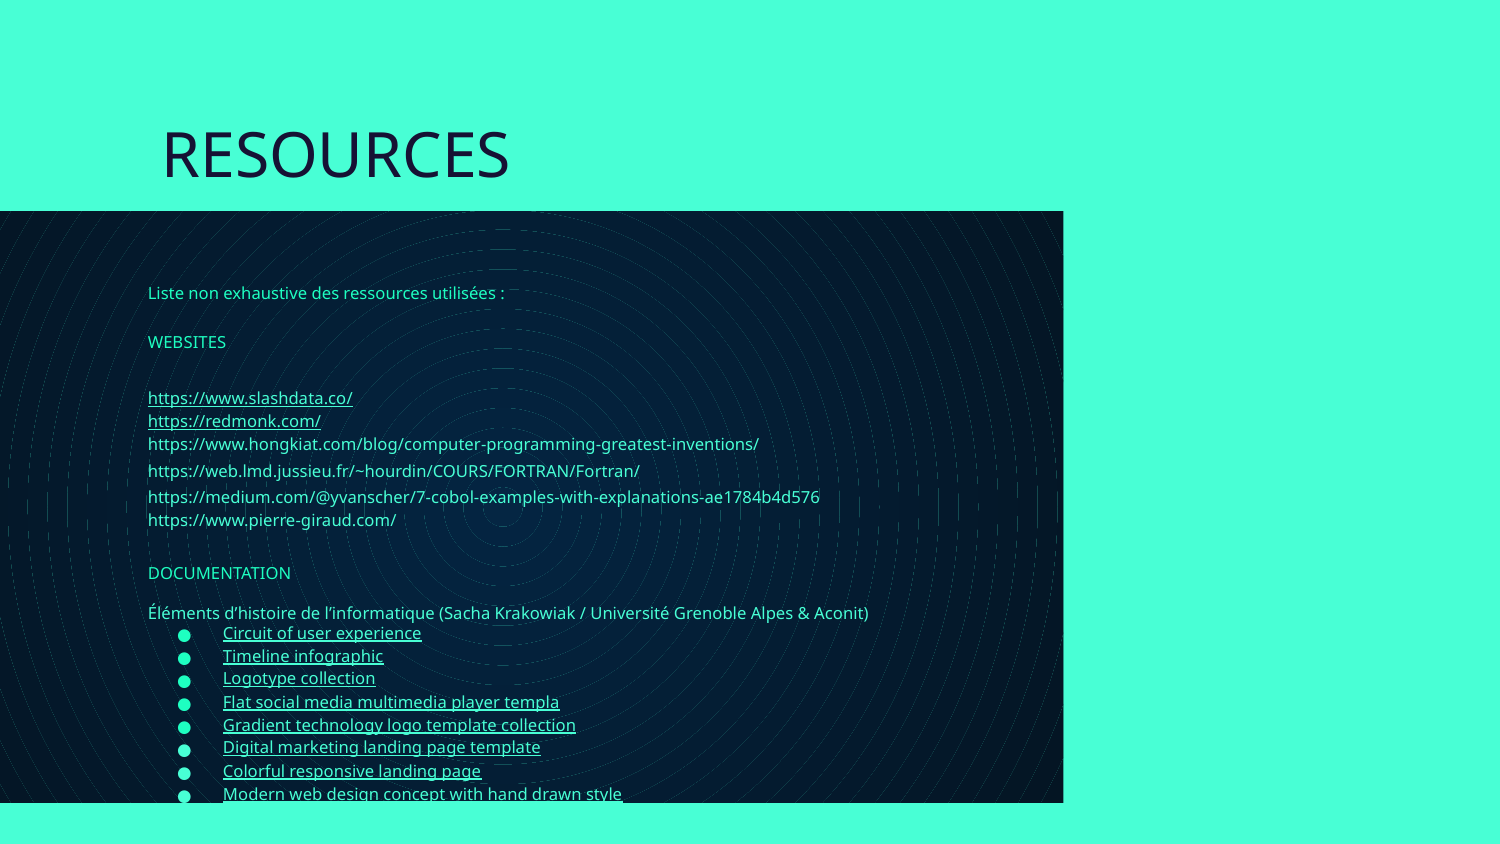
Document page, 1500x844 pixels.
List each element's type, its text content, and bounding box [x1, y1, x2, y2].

list Liste non exhaustive des ressources utilisées : WEBSITES https://www.slashdata.co/ https://redmonk.com/ https://www.hongkiat.com/blog/computer-programming-greatest-inventions/ https://web.lmd.jussieu.fr/~hourdin/COURS/FORTRAN/Fortran/ https://medium.com/@yvanscher/7-cobol-examples-with-explanations-ae1784b4d576 https://www.pierre-giraud.com/ DOCUMENTATION Éléments d’histoire de l’informatique (Sacha Krakowiak / Université Grenoble Alpes & Aconit) Circuit of user experience Timeline infographic Logotype collection Flat social media multimedia player templa Gradient technology logo template collection Digital marketing landing page template Colorful responsive landing page Modern web design concept with hand drawn style App development concept with flat design [132, 267, 1500, 828]
title RESOURCES [146, 105, 1449, 206]
